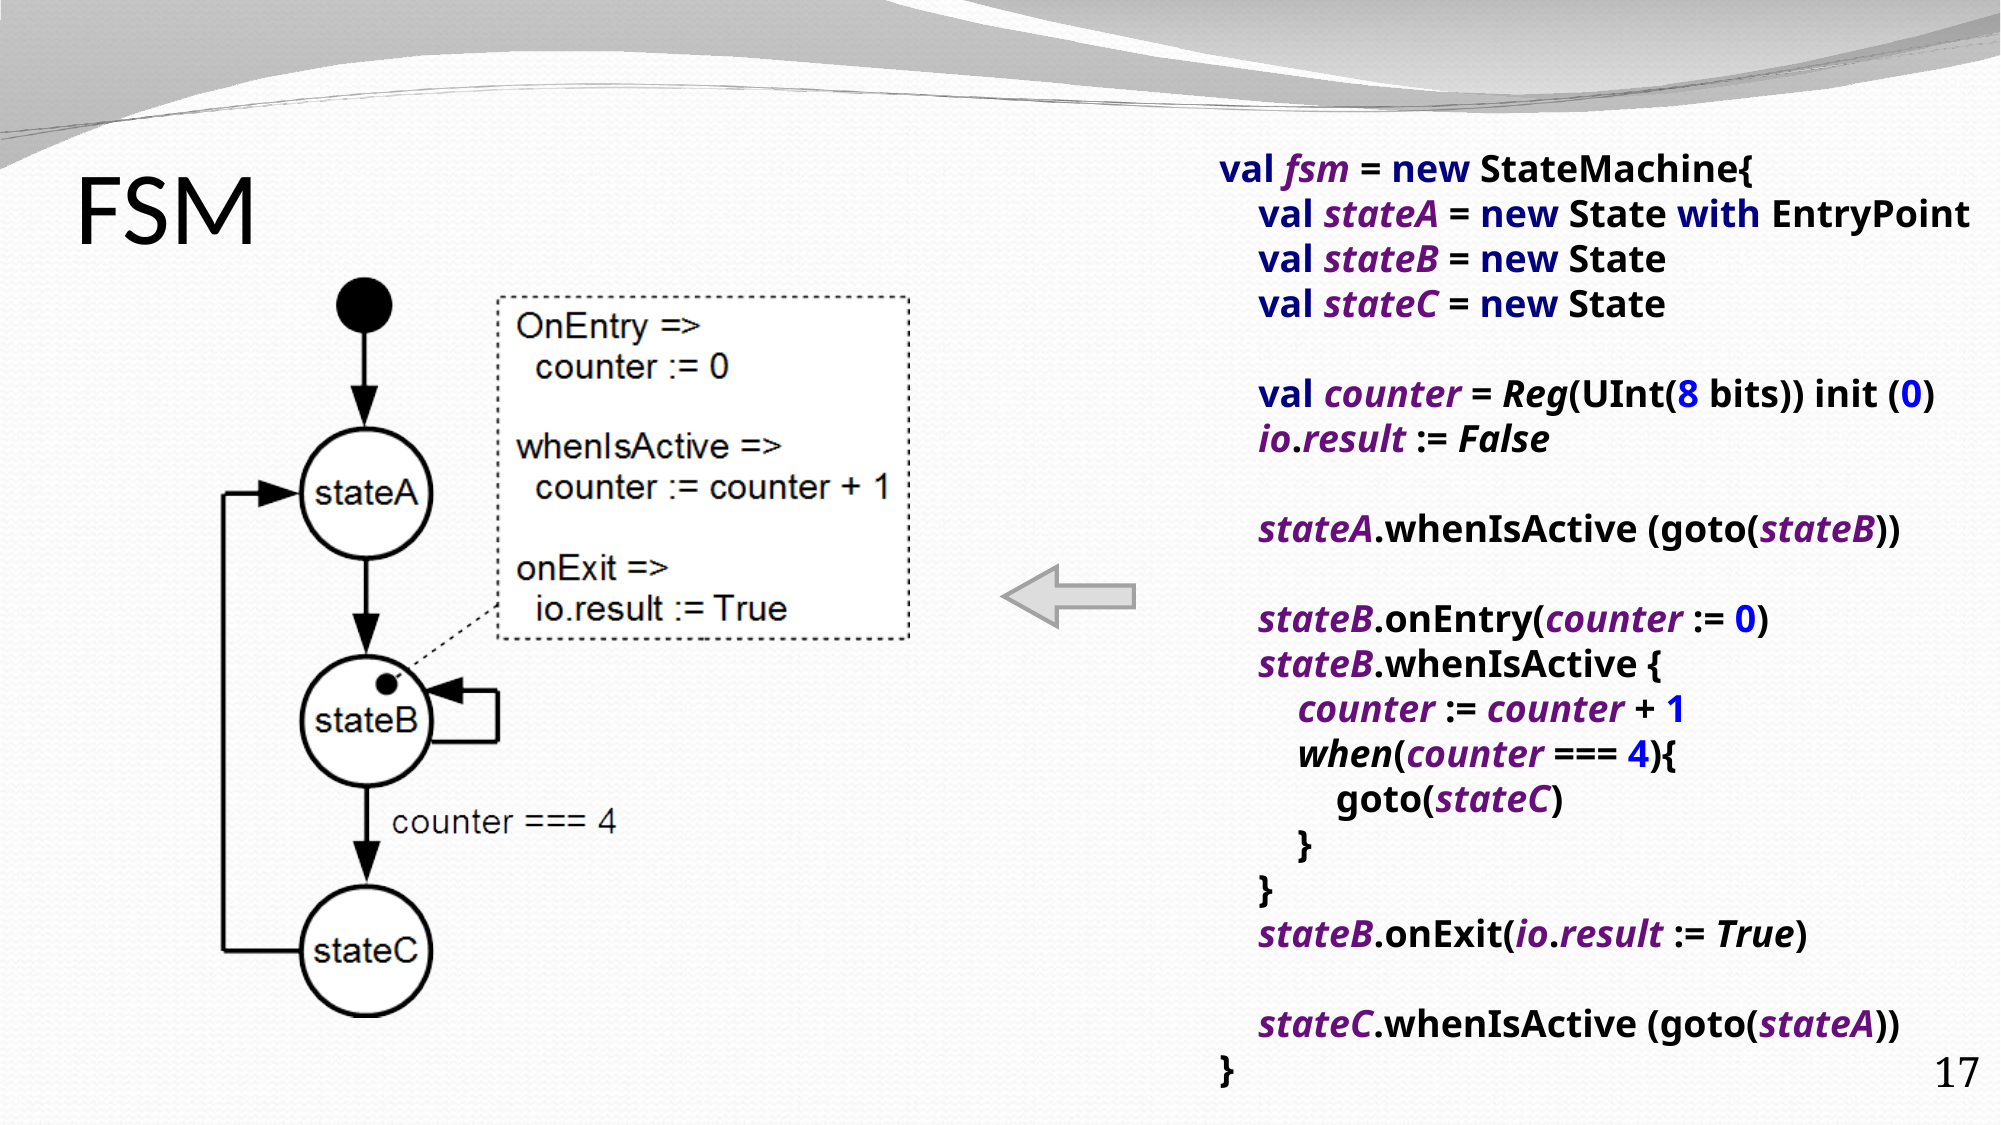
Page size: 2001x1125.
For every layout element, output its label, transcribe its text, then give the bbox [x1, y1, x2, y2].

text_box <numéro> [1813, 1042, 1981, 1103]
title FSM [75, 78, 1471, 266]
text_box val fsm = new StateMachine{ val stateA = new State with EntryPoint val stateB = new State val stateC = new State val counter = Reg(UInt(8 bits)) init (0) io.result := False stateA.whenIsActive (goto(stateB)) stateB.onEntry(counter := 0) stateB.whenIsActive { counter := counter + 1 when(counter === 4){ goto(stateC) } } stateB.onExit(io.result := True) stateC.whenIsActive (goto(stateA)) } [1204, 137, 1986, 1098]
picture [0, 0, 2001, 1125]
text_box [1003, 566, 1134, 626]
